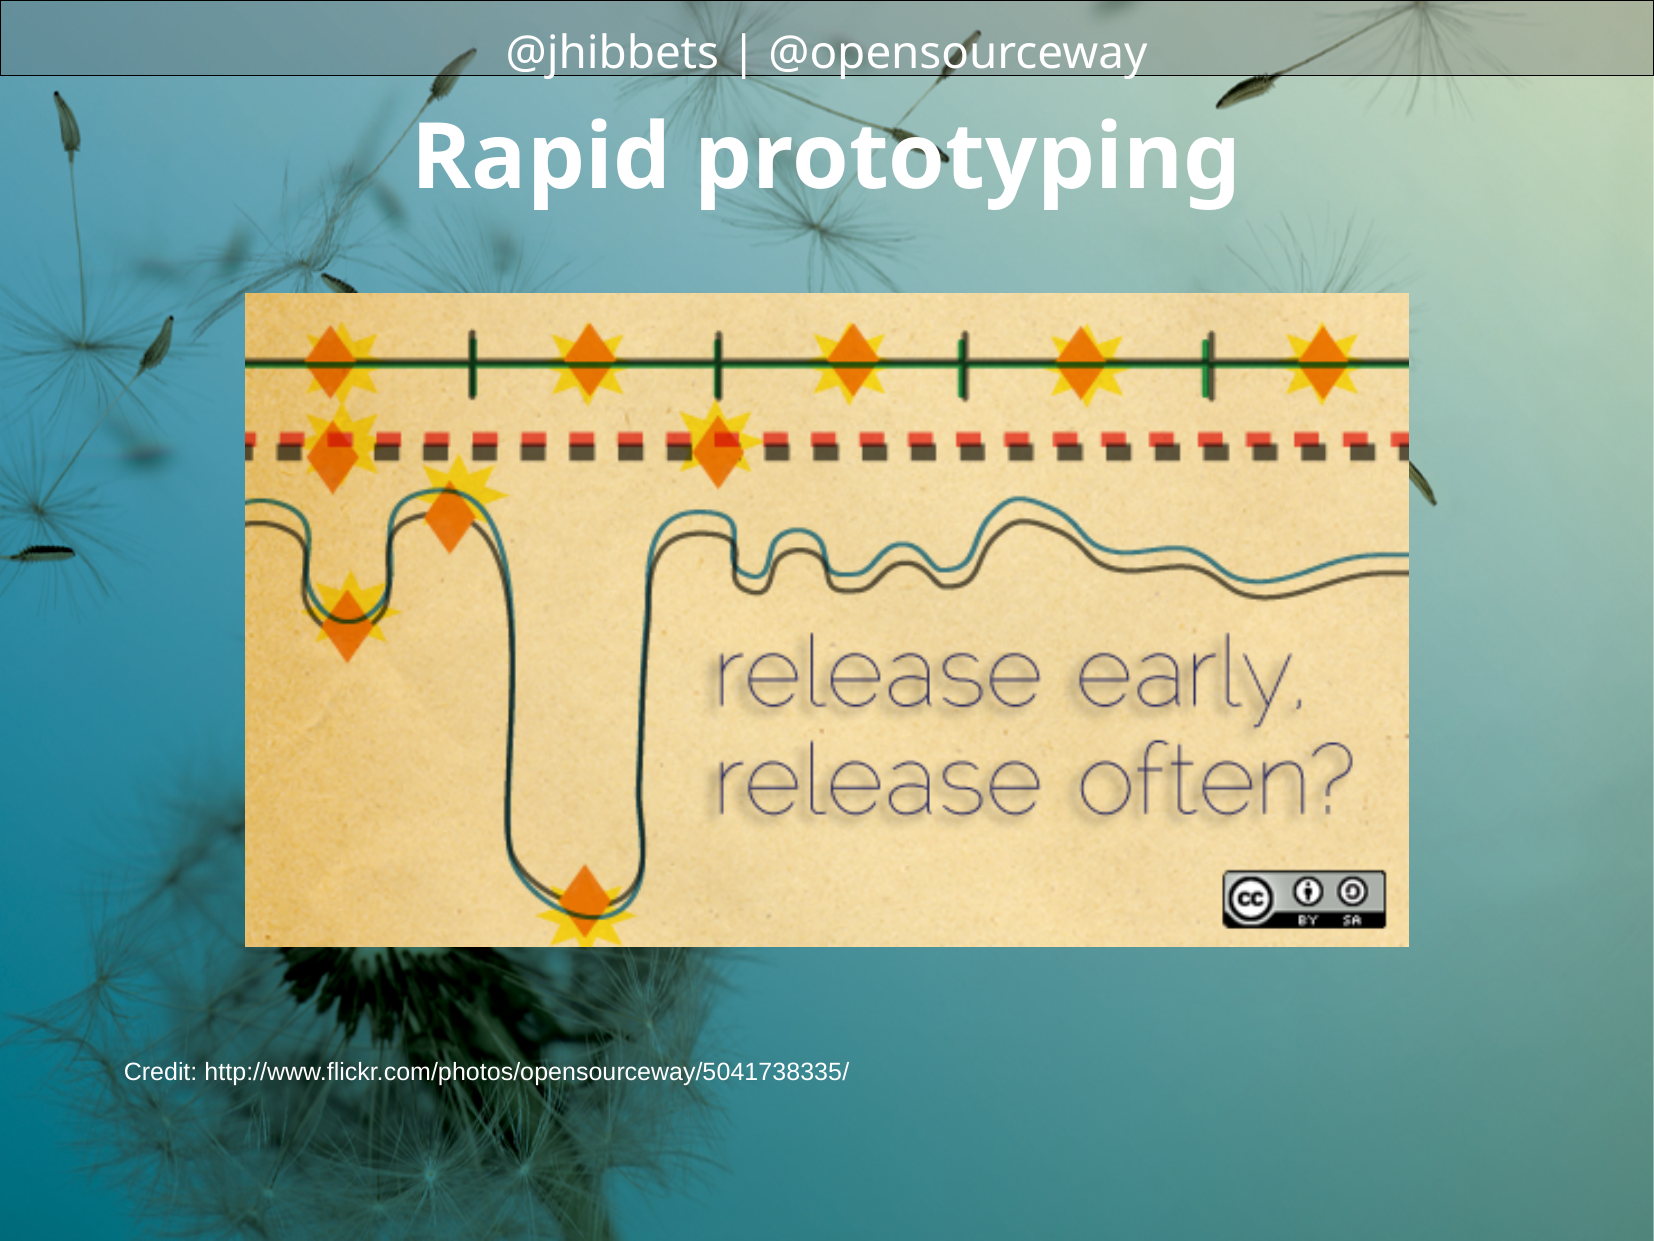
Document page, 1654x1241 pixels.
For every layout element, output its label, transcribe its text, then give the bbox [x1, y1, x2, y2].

title Rapid prototyping [82, 49, 1571, 257]
picture [0, 76, 1654, 1241]
text_box Credit: http://www.flickr.com/photos/opensourceway/5041738335/ [109, 1050, 920, 1091]
